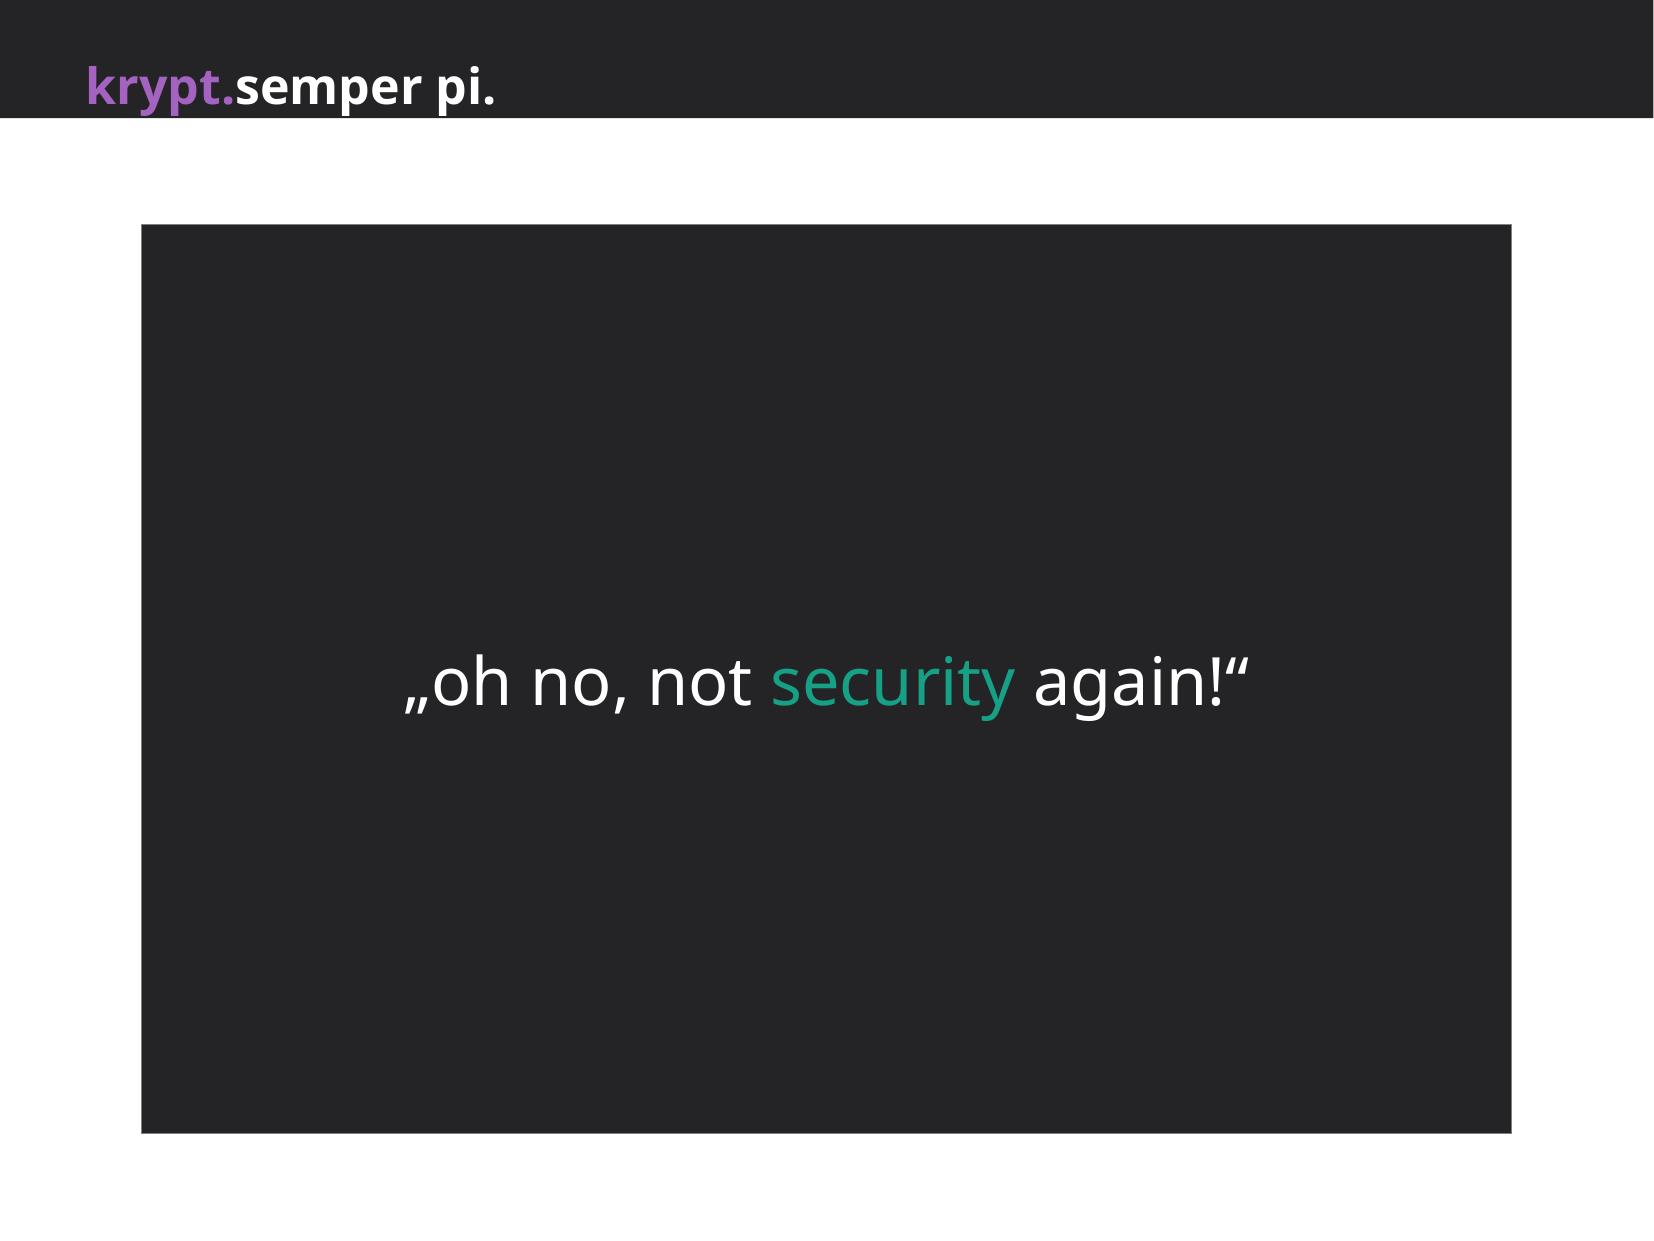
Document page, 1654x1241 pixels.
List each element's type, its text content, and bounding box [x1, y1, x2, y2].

text_box krypt.semper pi. [70, 43, 544, 119]
text_box [0, 0, 1654, 119]
text_box „oh no, not security again!“ [141, 224, 1512, 1134]
